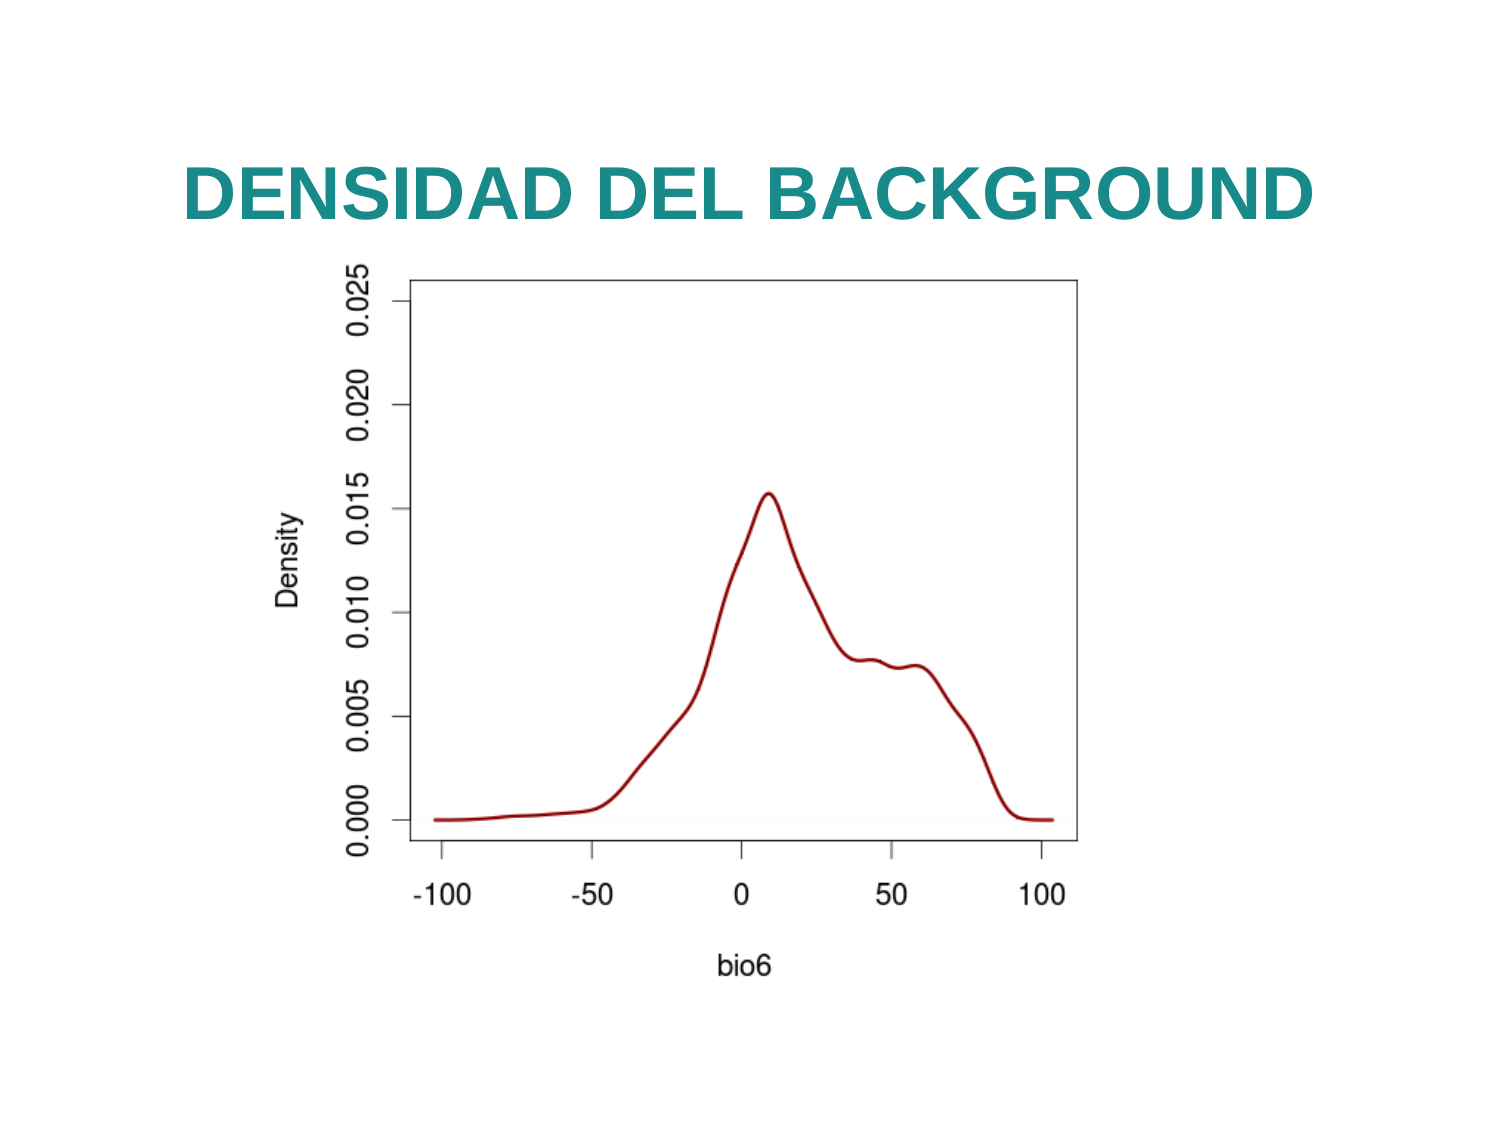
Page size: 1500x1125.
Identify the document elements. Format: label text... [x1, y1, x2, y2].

title DENSIDAD DEL BACKGROUND [112, 68, 1388, 320]
picture [265, 320, 1152, 1022]
